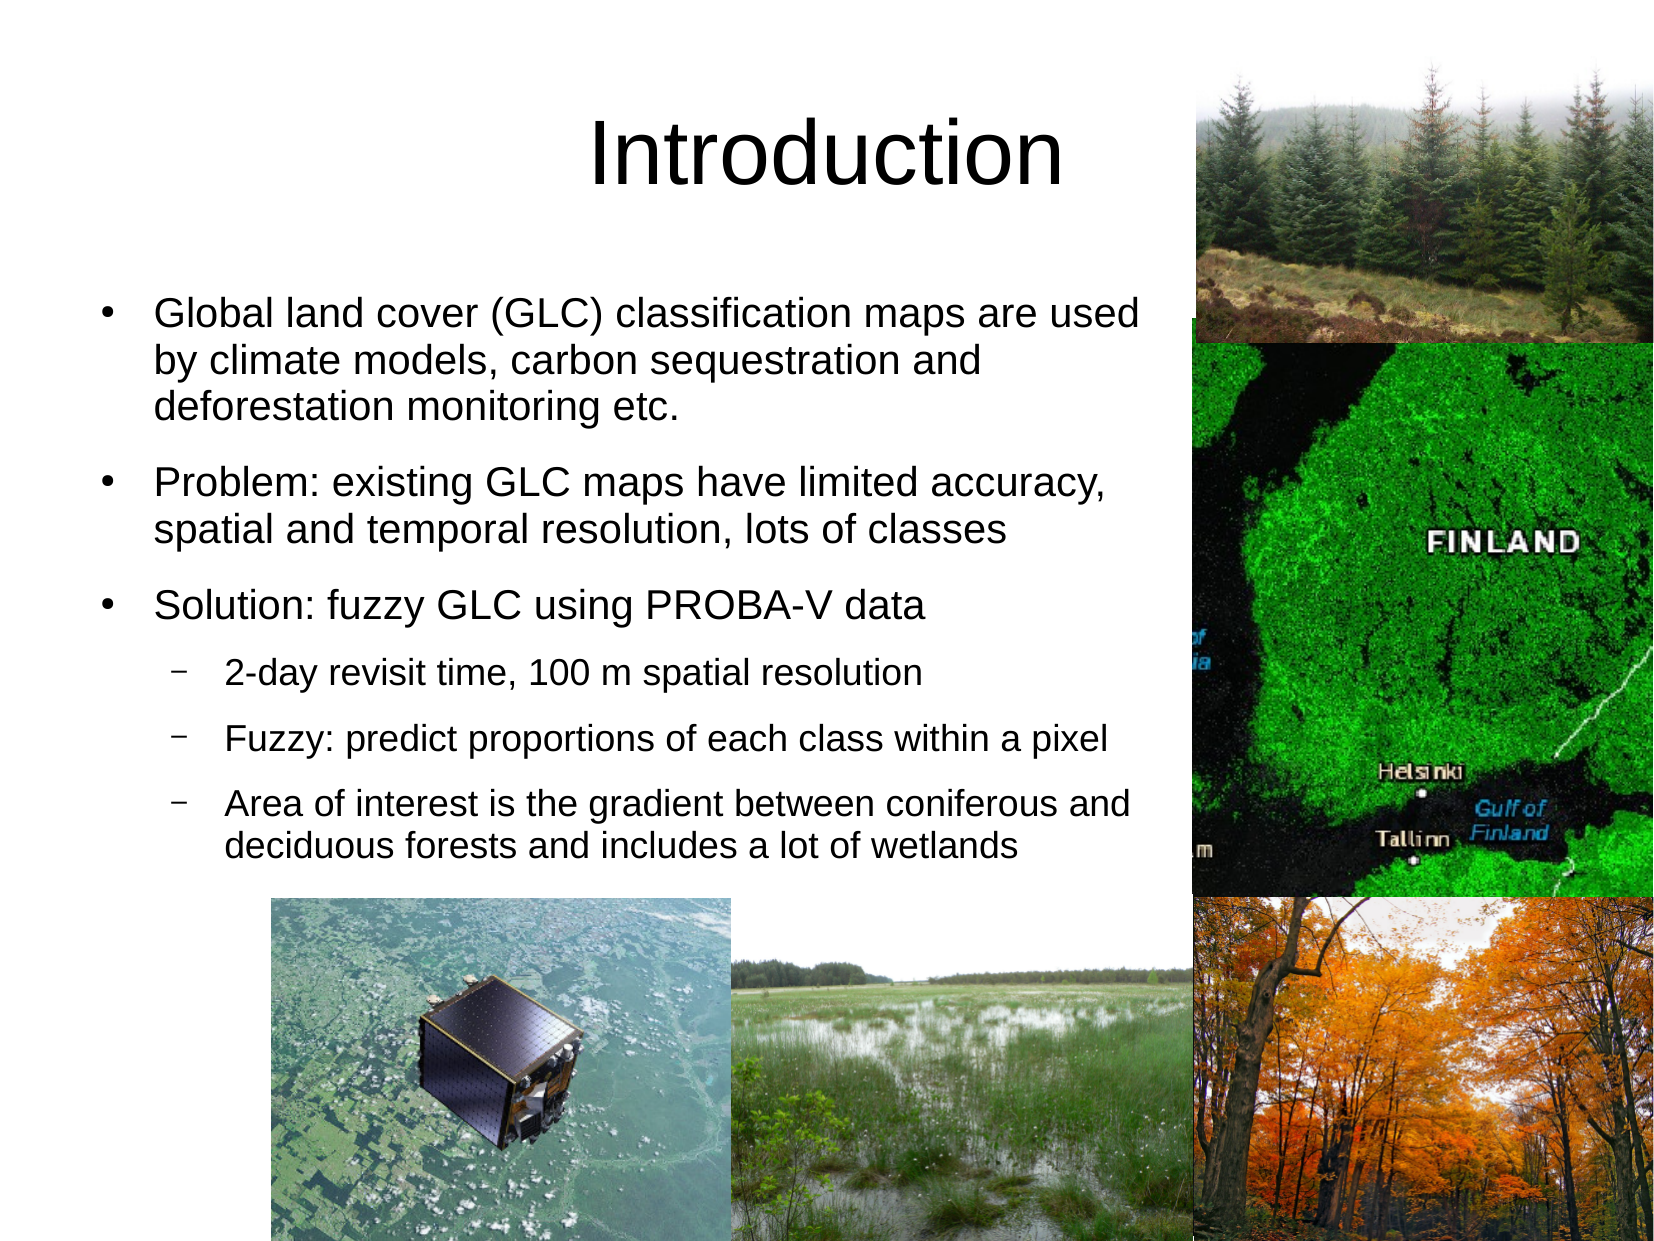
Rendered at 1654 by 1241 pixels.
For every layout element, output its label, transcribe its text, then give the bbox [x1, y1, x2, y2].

picture [271, 0, 1654, 1241]
list Global land cover (GLC) classification maps are used by climate models, carbon sequestration and deforestation monitoring etc. Problem: existing GLC maps have limited accuracy, spatial and temporal resolution, lots of classes Solution: fuzzy GLC using PROBA-V data 2-day revisit time, 100 m spatial resolution Fuzzy: predict proportions of each class within a pixel Area of interest is the gradient between coniferous and deciduous forests and includes a lot of wetlands [82, 290, 1158, 899]
title Introduction [82, 49, 1196, 257]
